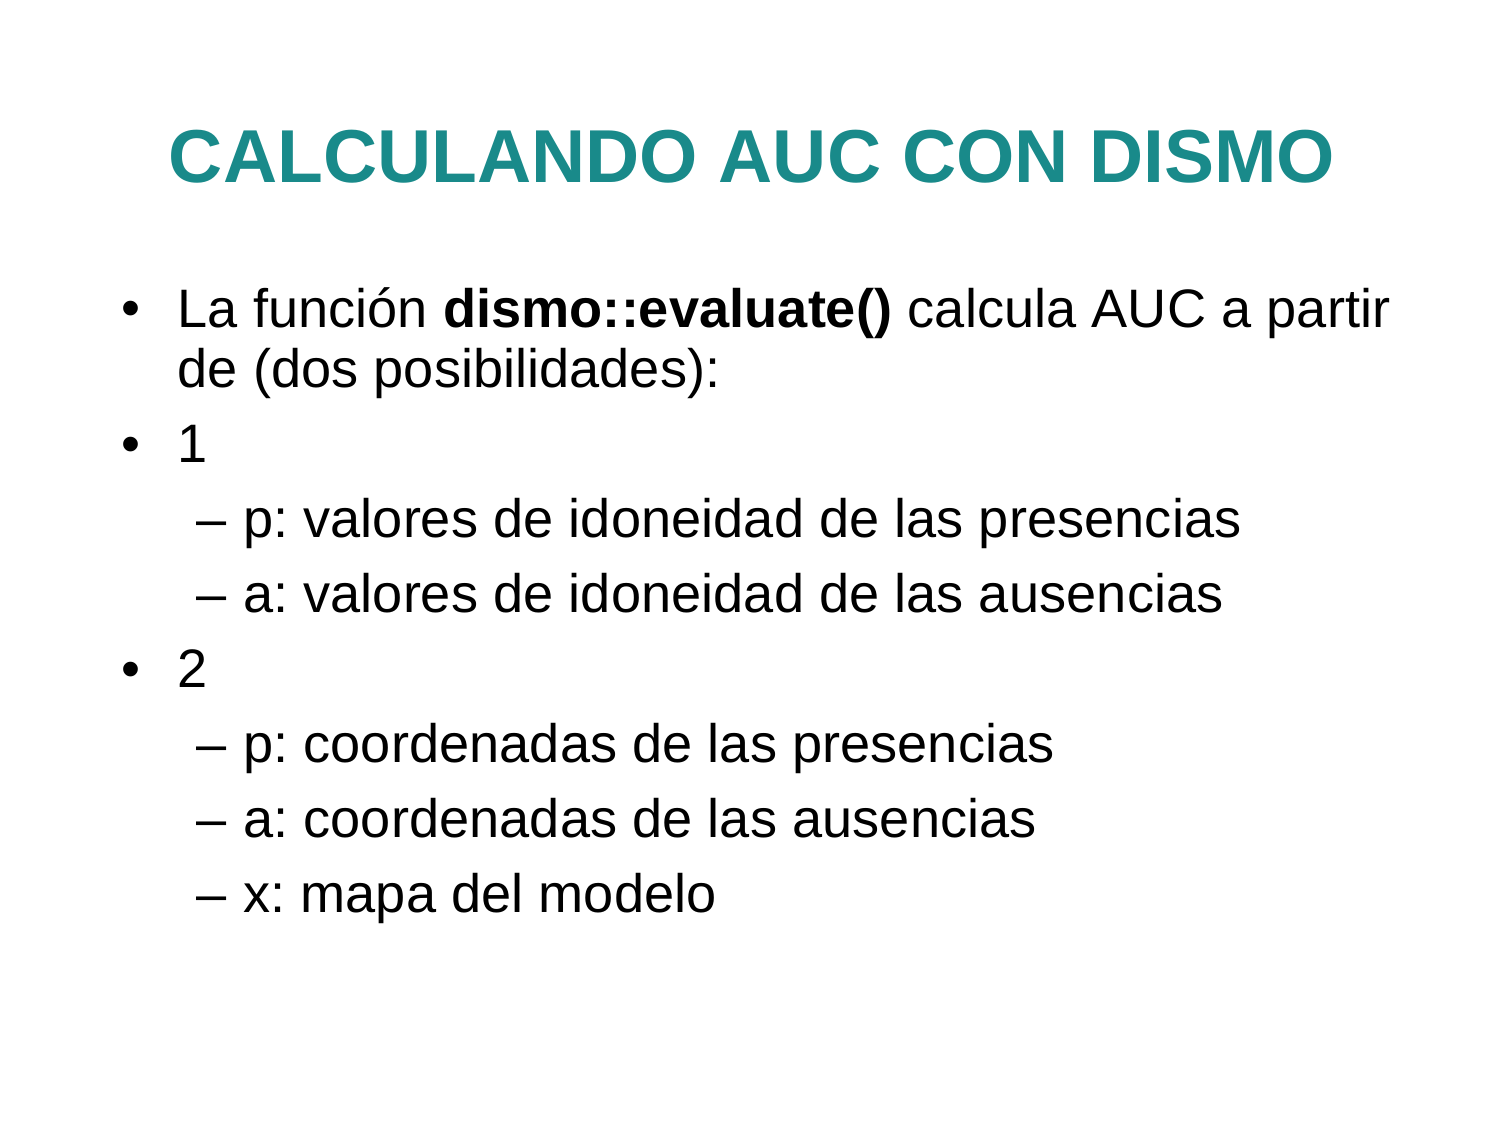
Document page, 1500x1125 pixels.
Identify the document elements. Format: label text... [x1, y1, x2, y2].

list La función dismo::evaluate() calcula AUC a partir de (dos posibilidades): 1 p: valores de idoneidad de las presencias a: valores de idoneidad de las ausencias 2 p: coordenadas de las presencias a: coordenadas de las ausencias x: mapa del modelo [106, 270, 1439, 1014]
title CALCULANDO AUC CON DISMO [114, 22, 1390, 270]
